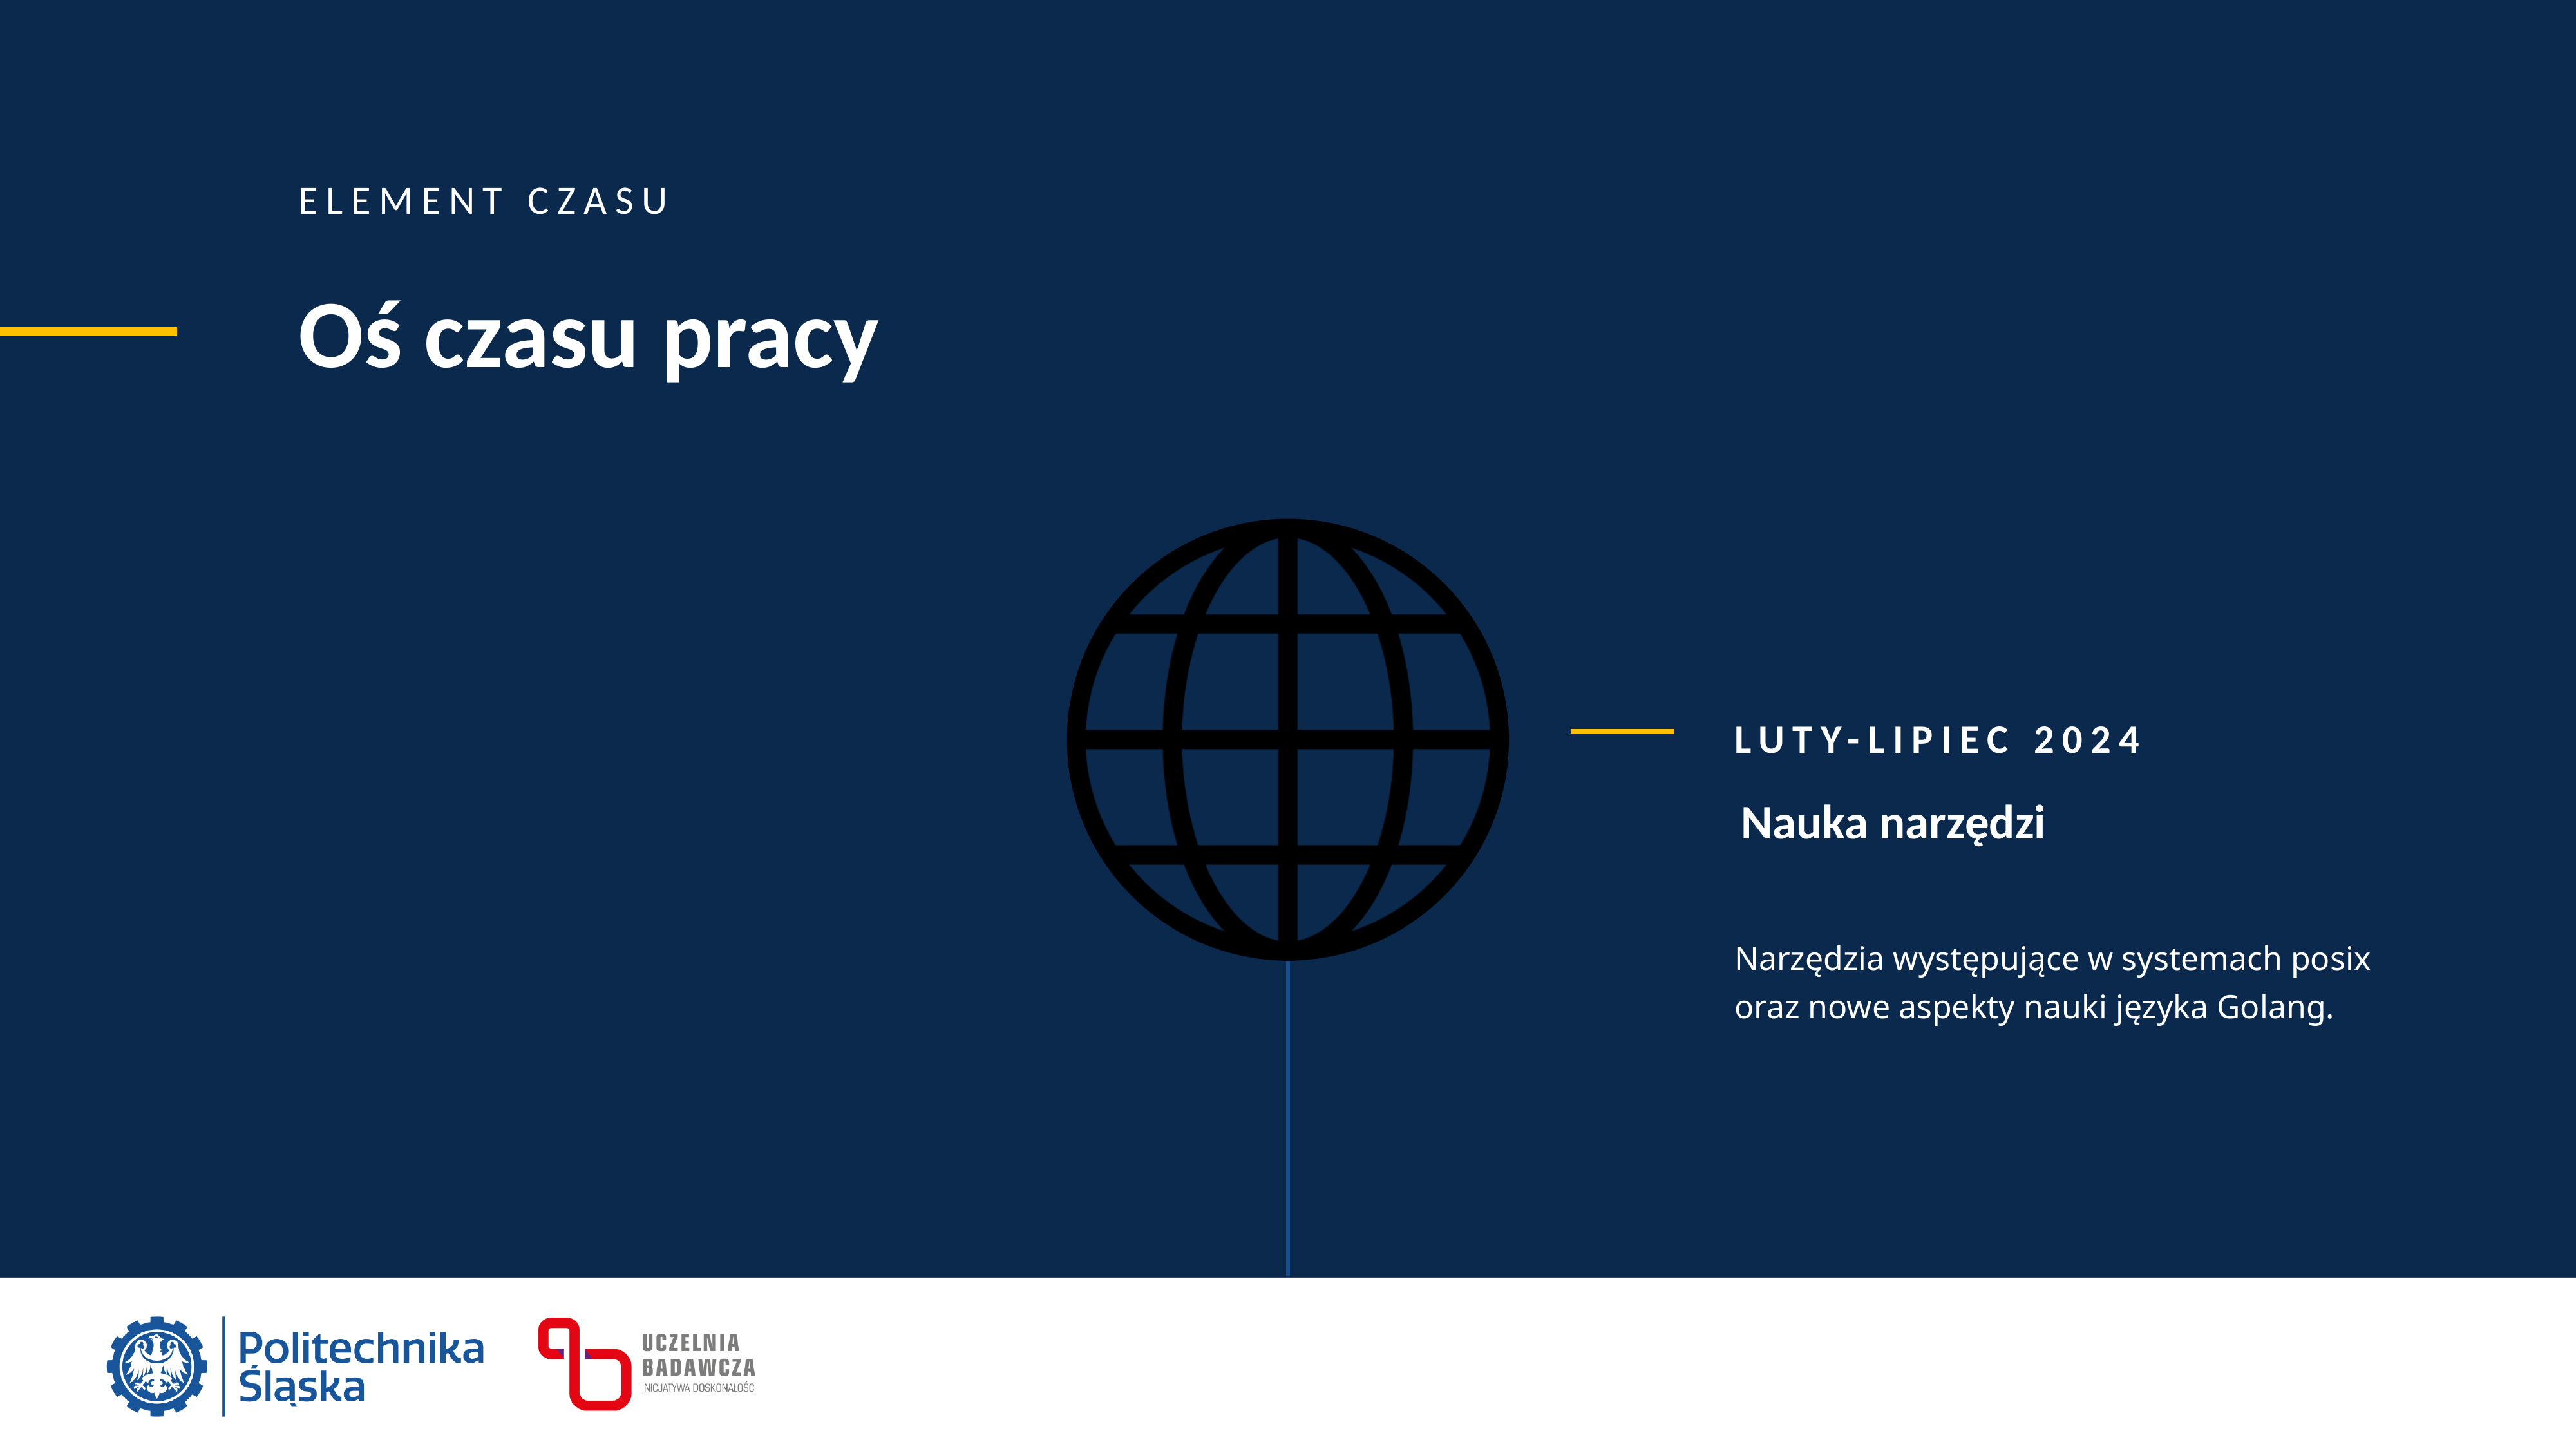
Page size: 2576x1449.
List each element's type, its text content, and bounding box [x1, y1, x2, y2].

text_box Narzędzia występujące w systemach posix oraz nowe aspekty nauki języka Golang. [1734, 928, 2399, 1025]
text_box [1066, 518, 1510, 961]
text_box Nauka narzędzi [1741, 790, 2399, 849]
text_box Oś czasu pracy [298, 270, 1132, 387]
text_box Element czasu [298, 174, 1132, 223]
text_box LUTY-LIPIEC 2024 [1734, 712, 2399, 761]
picture [0, 0, 2576, 1449]
